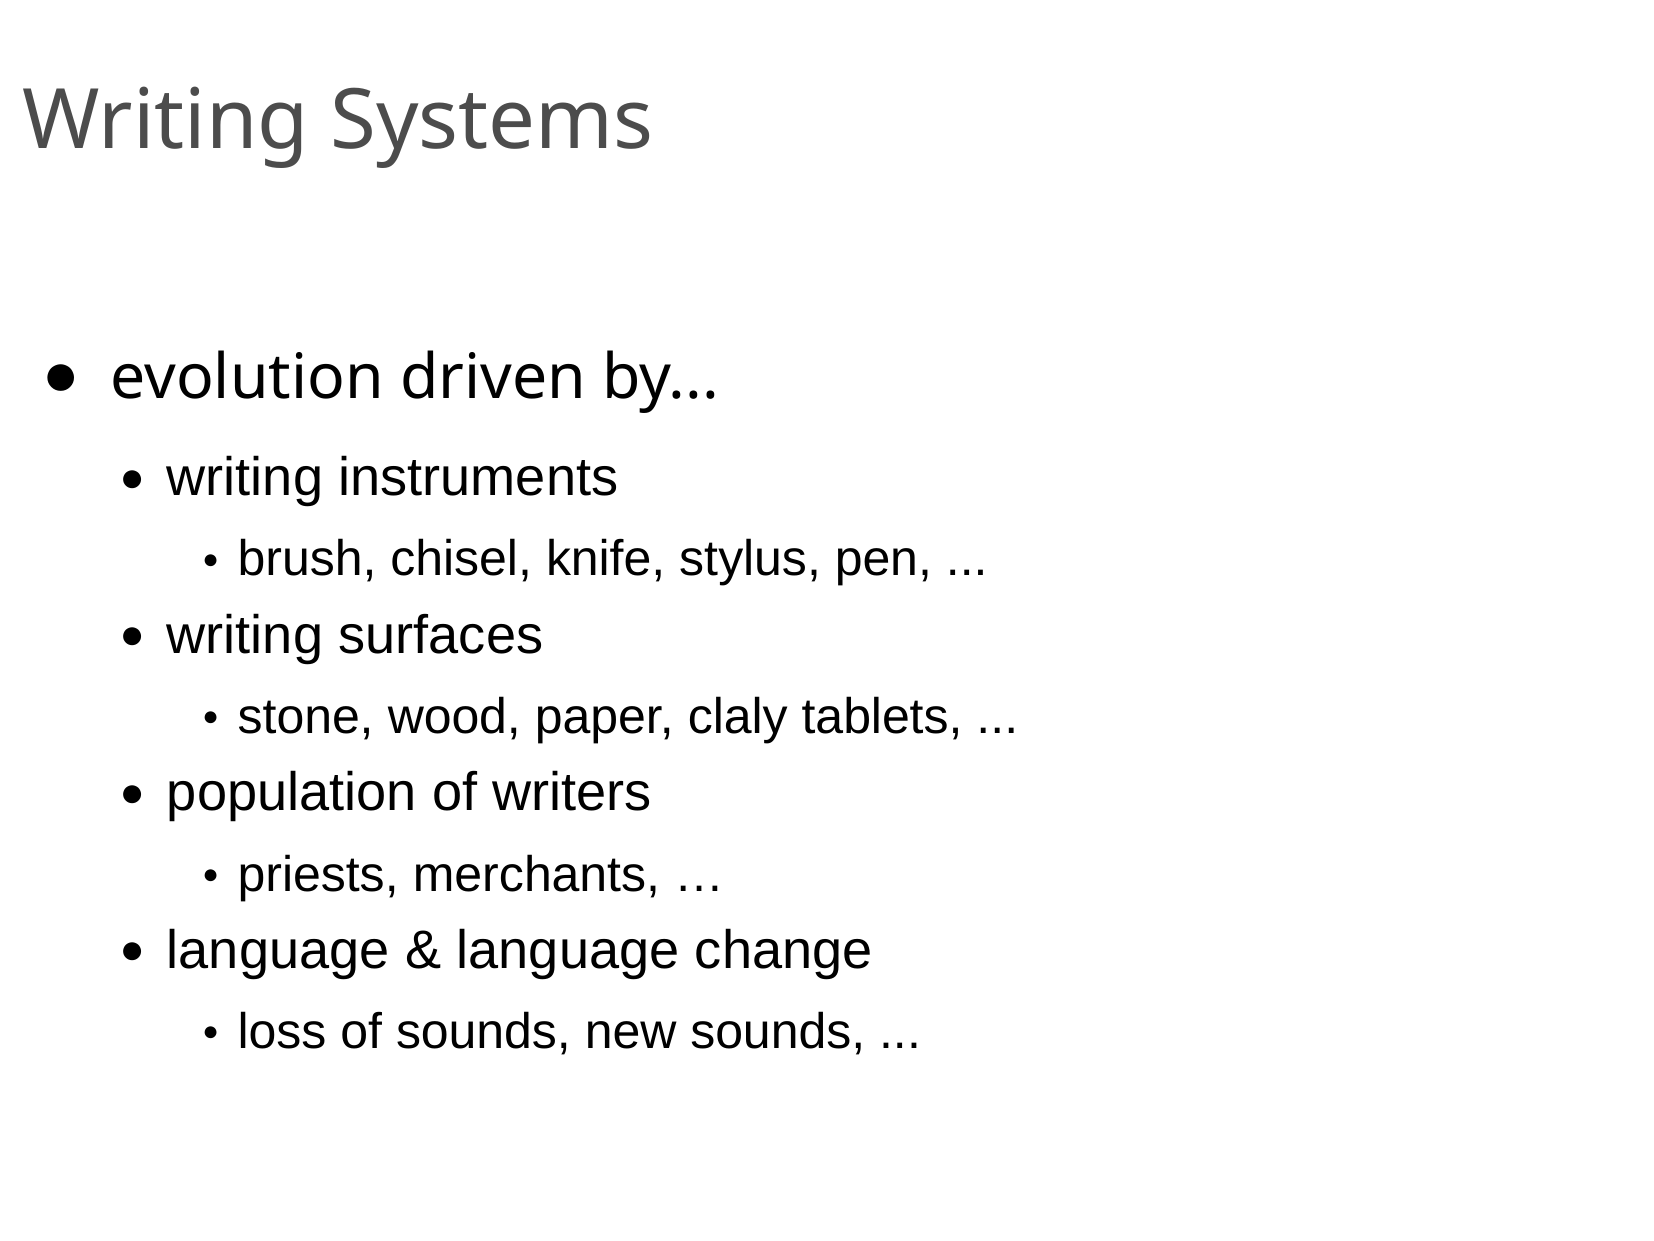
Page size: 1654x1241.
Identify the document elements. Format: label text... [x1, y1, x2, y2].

title Writing Systems [22, 26, 1654, 205]
list evolution driven by... writing instruments brush, chisel, knife, stylus, pen, ... writing surfaces stone, wood, paper, claly tablets, ... population of writers priests, merchants, … language & language change loss of sounds, new sounds, ... [25, 233, 1654, 1158]
